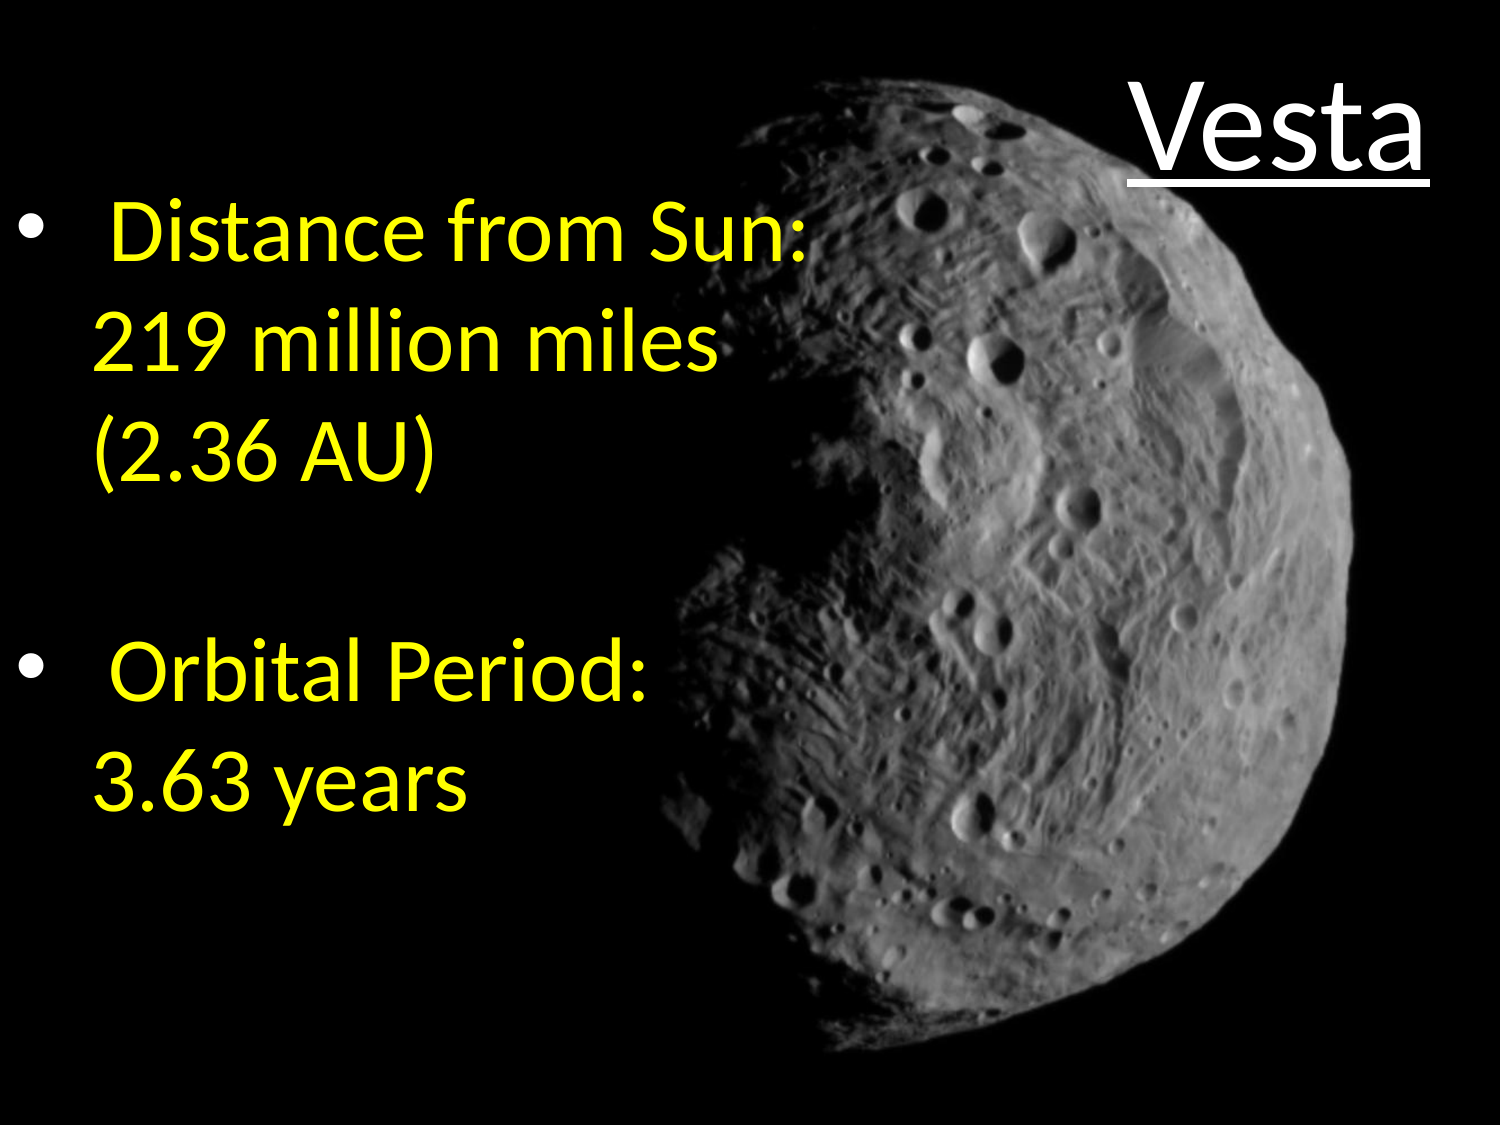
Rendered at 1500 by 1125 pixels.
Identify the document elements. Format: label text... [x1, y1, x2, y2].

text_box Distance from Sun: 219 million miles (2.36 AU) Orbital Period: 3.63 years [0, 162, 1000, 845]
picture [371, 3, 1497, 1125]
text_box Vesta [1112, 24, 1500, 207]
